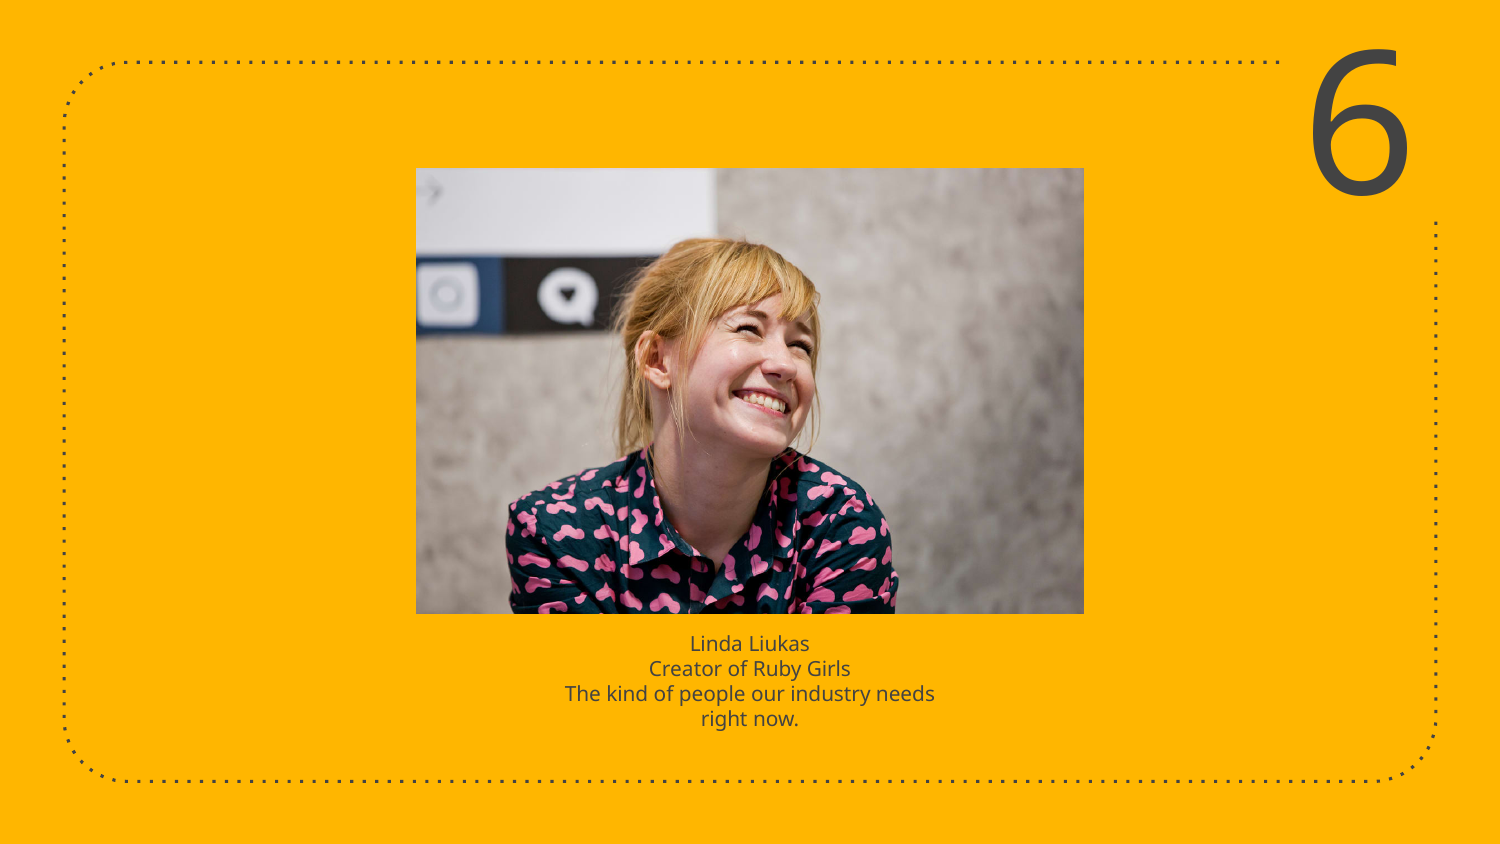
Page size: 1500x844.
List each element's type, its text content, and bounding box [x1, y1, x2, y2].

text_box 6 [1281, 0, 1439, 229]
picture [416, 168, 1084, 614]
title Linda Liukas Creator of Ruby Girls The kind of people our industry needs right now. [548, 614, 952, 746]
